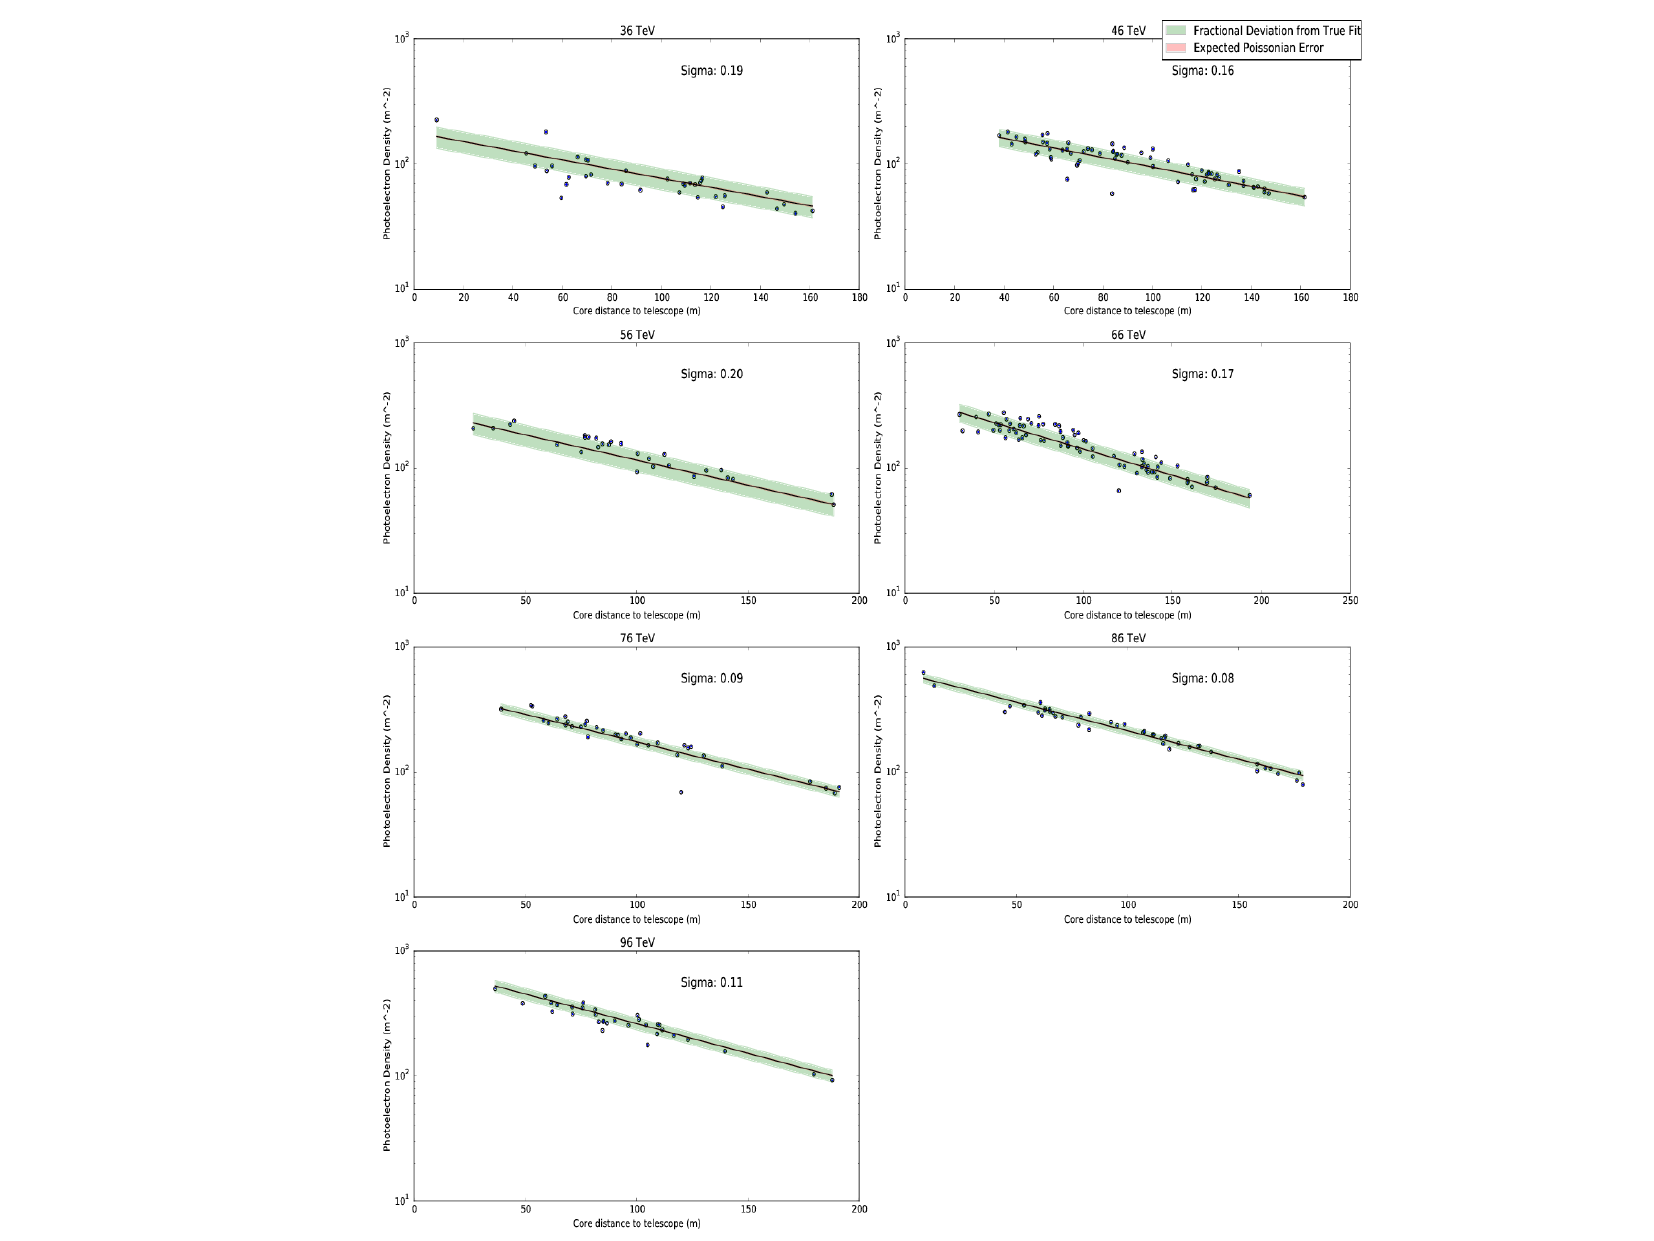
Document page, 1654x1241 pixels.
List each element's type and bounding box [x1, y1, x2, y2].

picture [375, 14, 1366, 1241]
